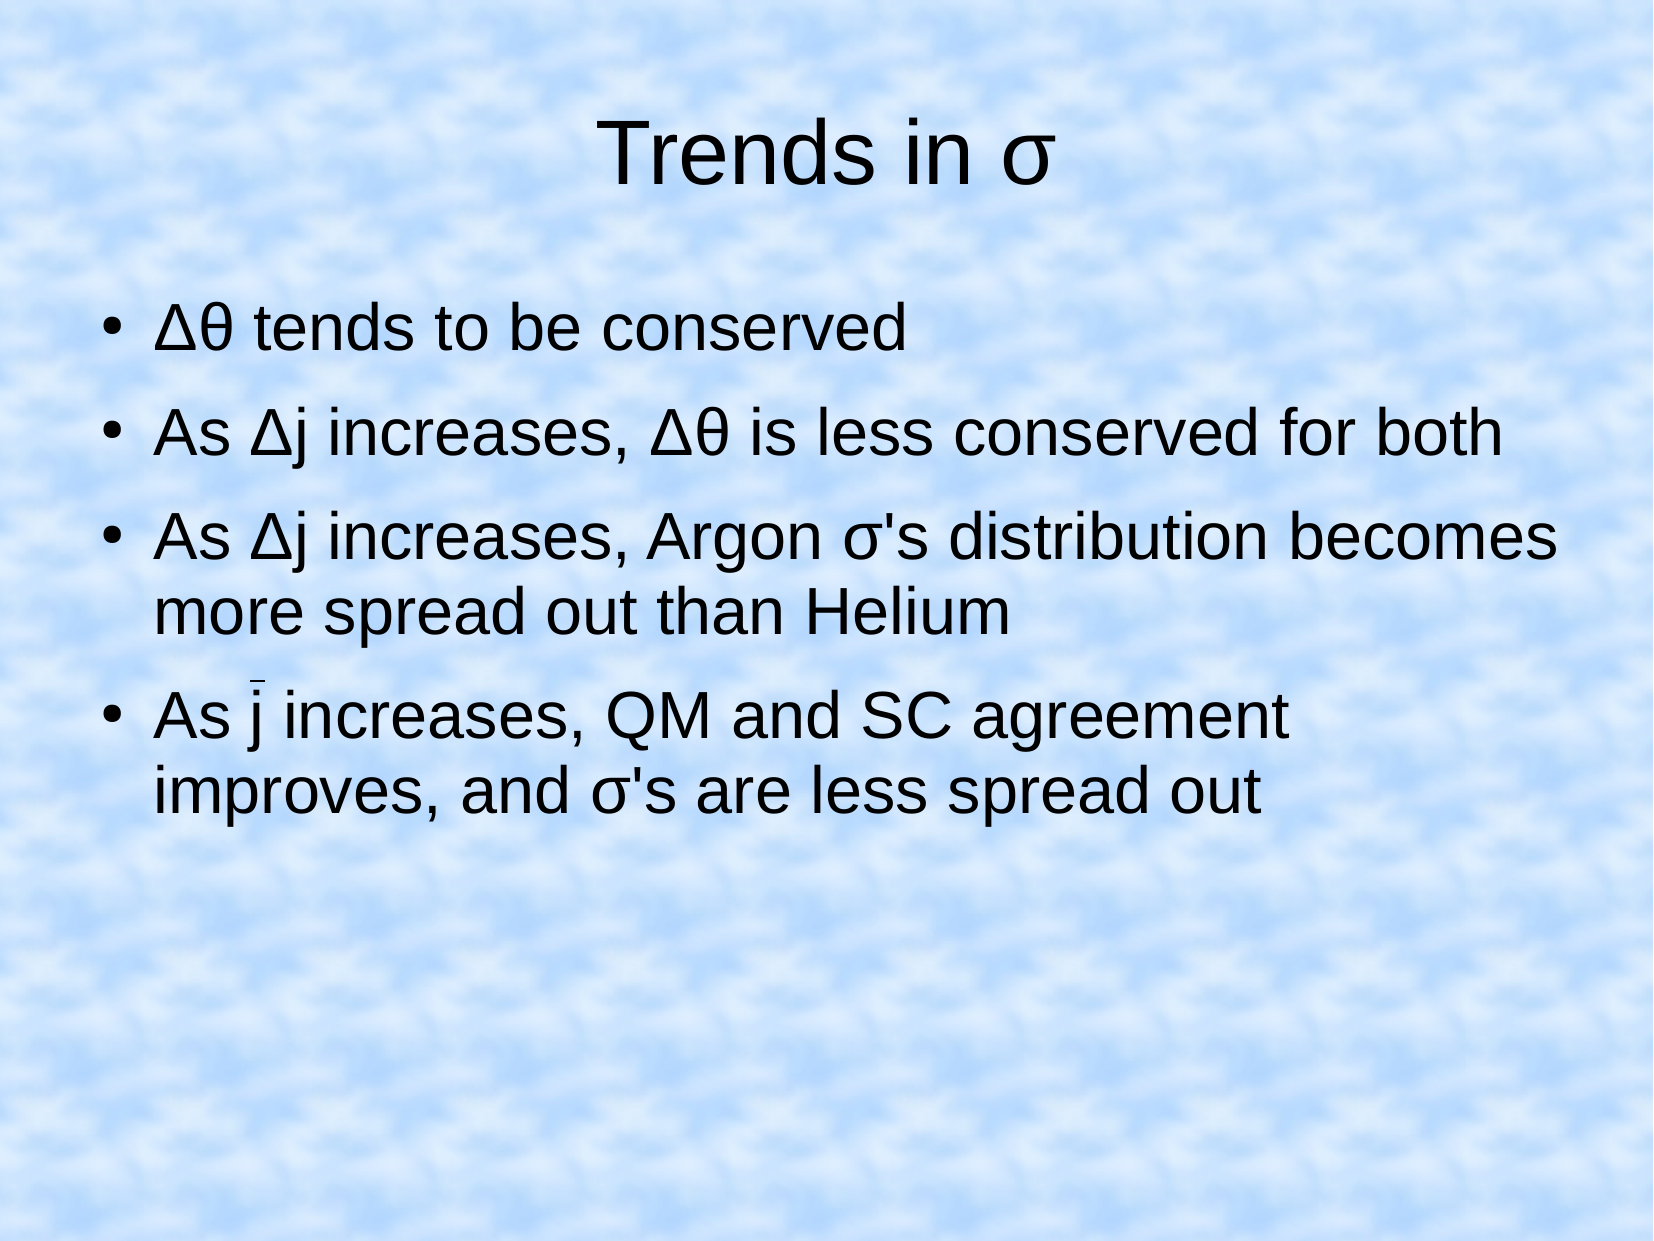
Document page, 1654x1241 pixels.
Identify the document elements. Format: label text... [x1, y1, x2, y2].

list Δθ tends to be conserved As Δj increases, Δθ is less conserved for both As Δj increases, Argon σ's distribution becomes more spread out than Helium As j increases, QM and SC agreement improves, and σ's are less spread out [82, 290, 1571, 1010]
title Trends in σ [82, 49, 1571, 257]
picture [0, 0, 1654, 1241]
